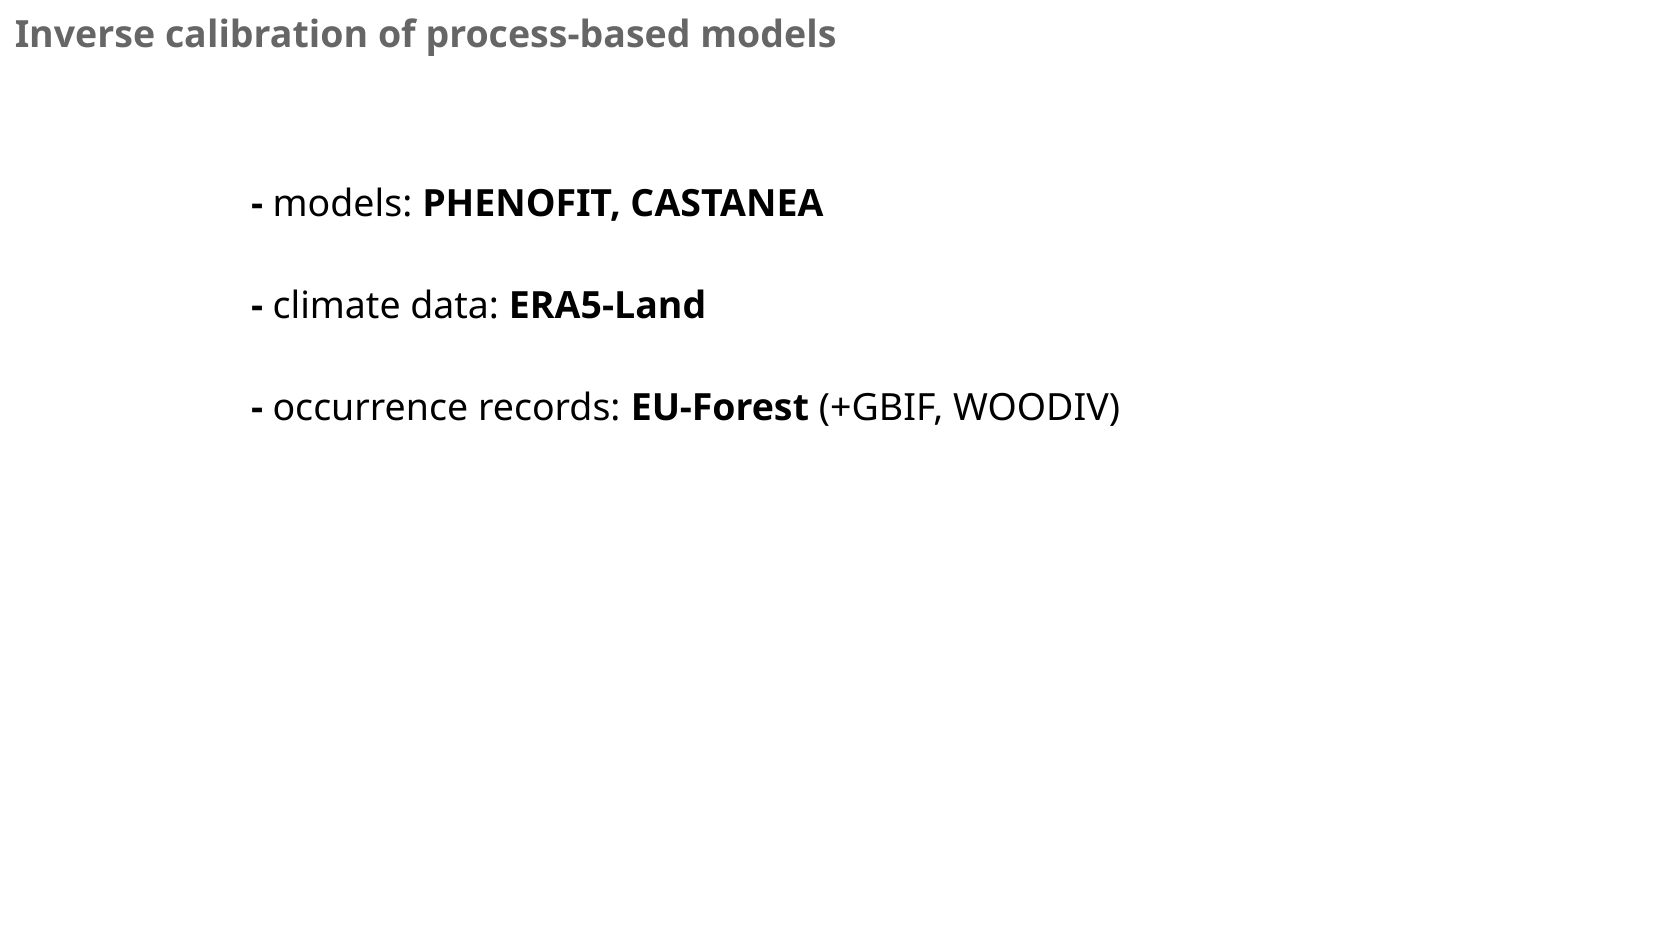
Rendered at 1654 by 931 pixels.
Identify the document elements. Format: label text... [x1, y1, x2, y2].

text_box Inverse calibration of process-based models [0, 0, 1654, 118]
text_box - models: PHENOFIT, CASTANEA - climate data: ERA5-Land - occurrence records: EU-Forest (+GBIF, WOODIV) [236, 118, 1418, 827]
